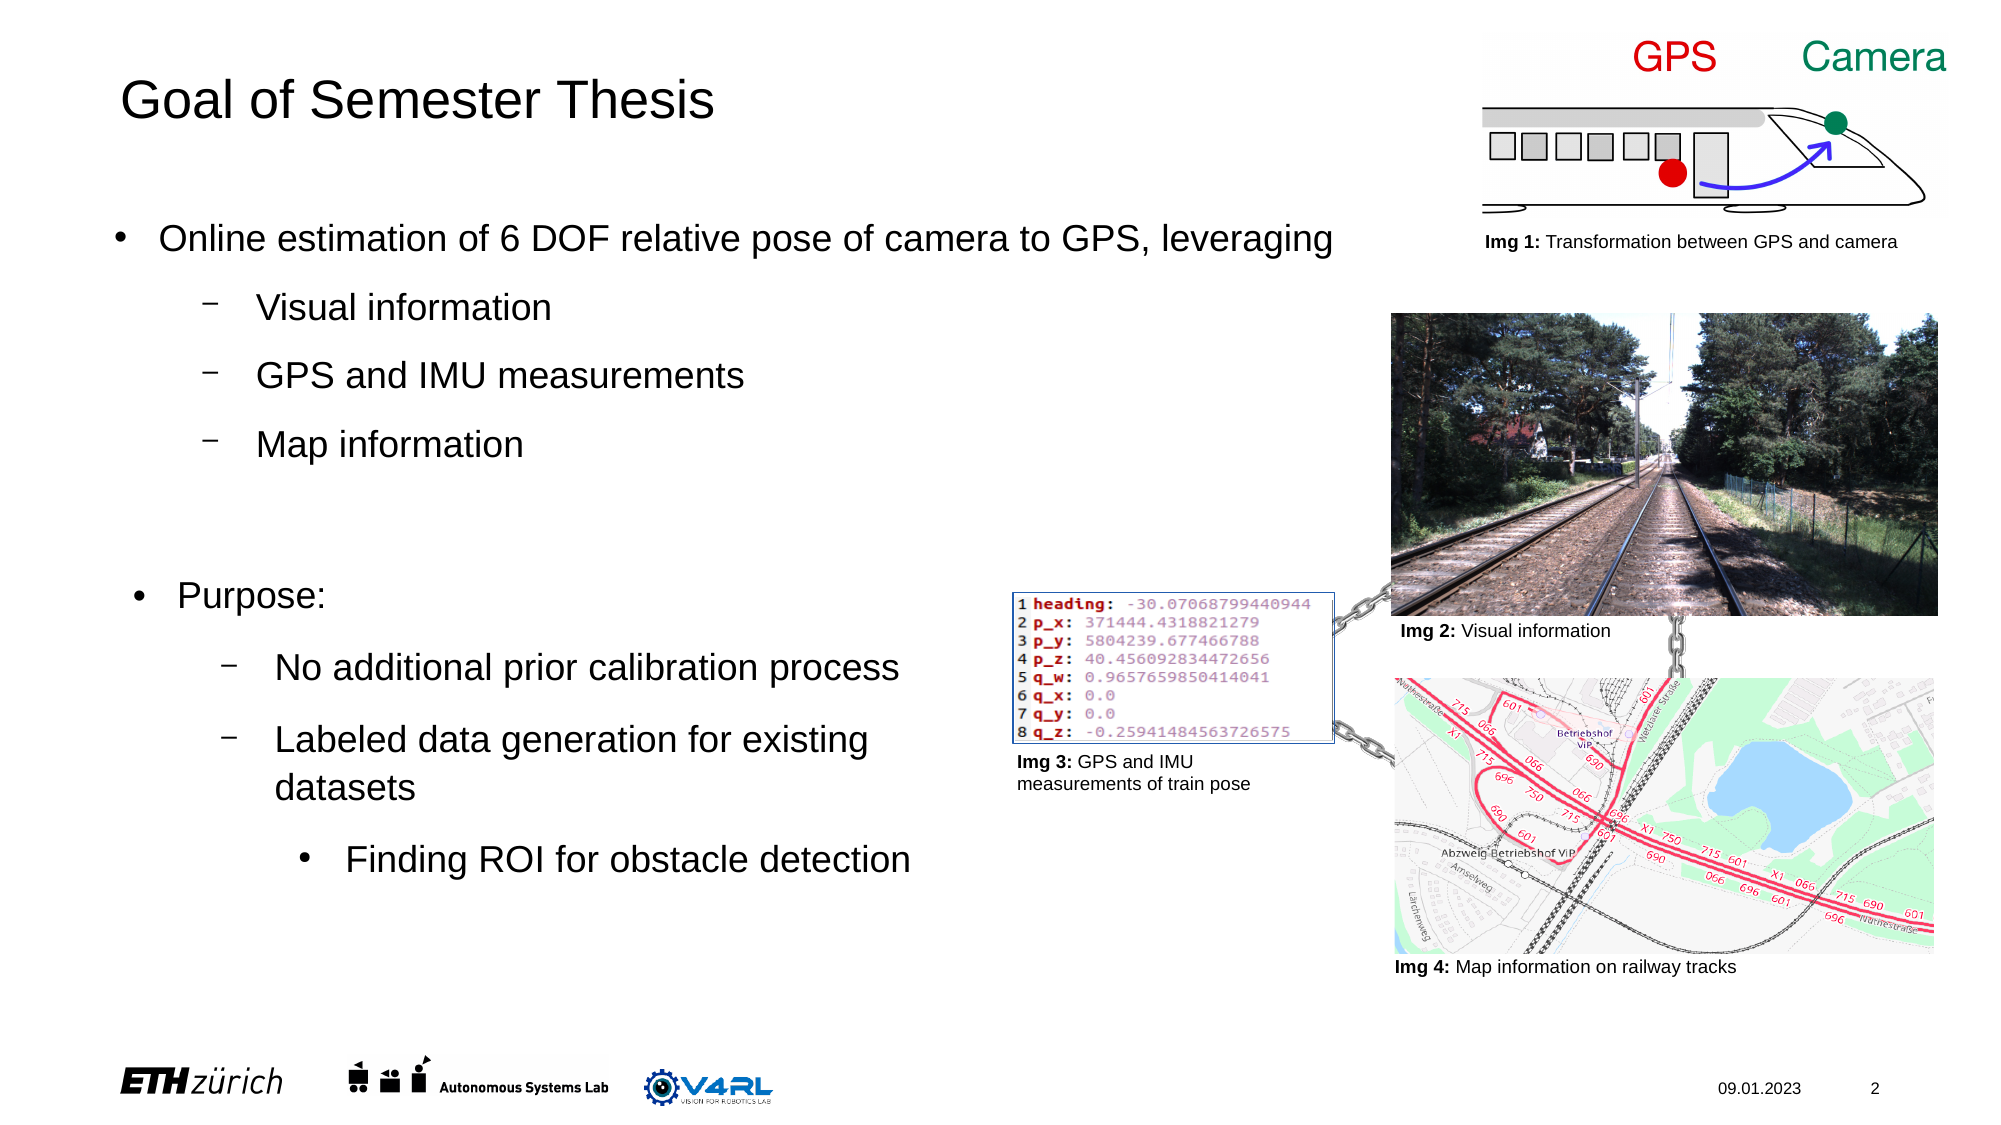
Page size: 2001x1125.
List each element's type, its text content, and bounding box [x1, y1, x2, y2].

picture [120, 1067, 282, 1094]
text_box Img 3: GPS and IMU measurements of train pose [1014, 734, 1324, 743]
slide_number <number> [1827, 1069, 1880, 1106]
picture [644, 1069, 776, 1106]
picture [1297, 313, 1938, 954]
picture [1324, 666, 1334, 743]
text_box Img 4: Map information on railway tracks [1379, 939, 1837, 993]
picture [1482, 32, 1949, 218]
picture [1015, 593, 1334, 740]
list Online estimation of 6 DOF relative pose of camera to GPS, leveraging Visual information GPS and IMU measurements Map information [114, 214, 1784, 532]
title Goal of Semester Thesis [120, 72, 1482, 214]
text_box Img 2: Visual information [1385, 603, 1843, 657]
text_box Img 1: Transformation between GPS and camera [1470, 224, 1913, 261]
text_box Purpose: No additional prior calibration process Labeled data generation for existing datasets Finding ROI for obstacle detection [118, 566, 934, 936]
slide_number 09.01.2023 [1718, 1069, 1819, 1106]
text_box Img 3: GPS and IMU measurements of train pose [1001, 734, 1324, 810]
